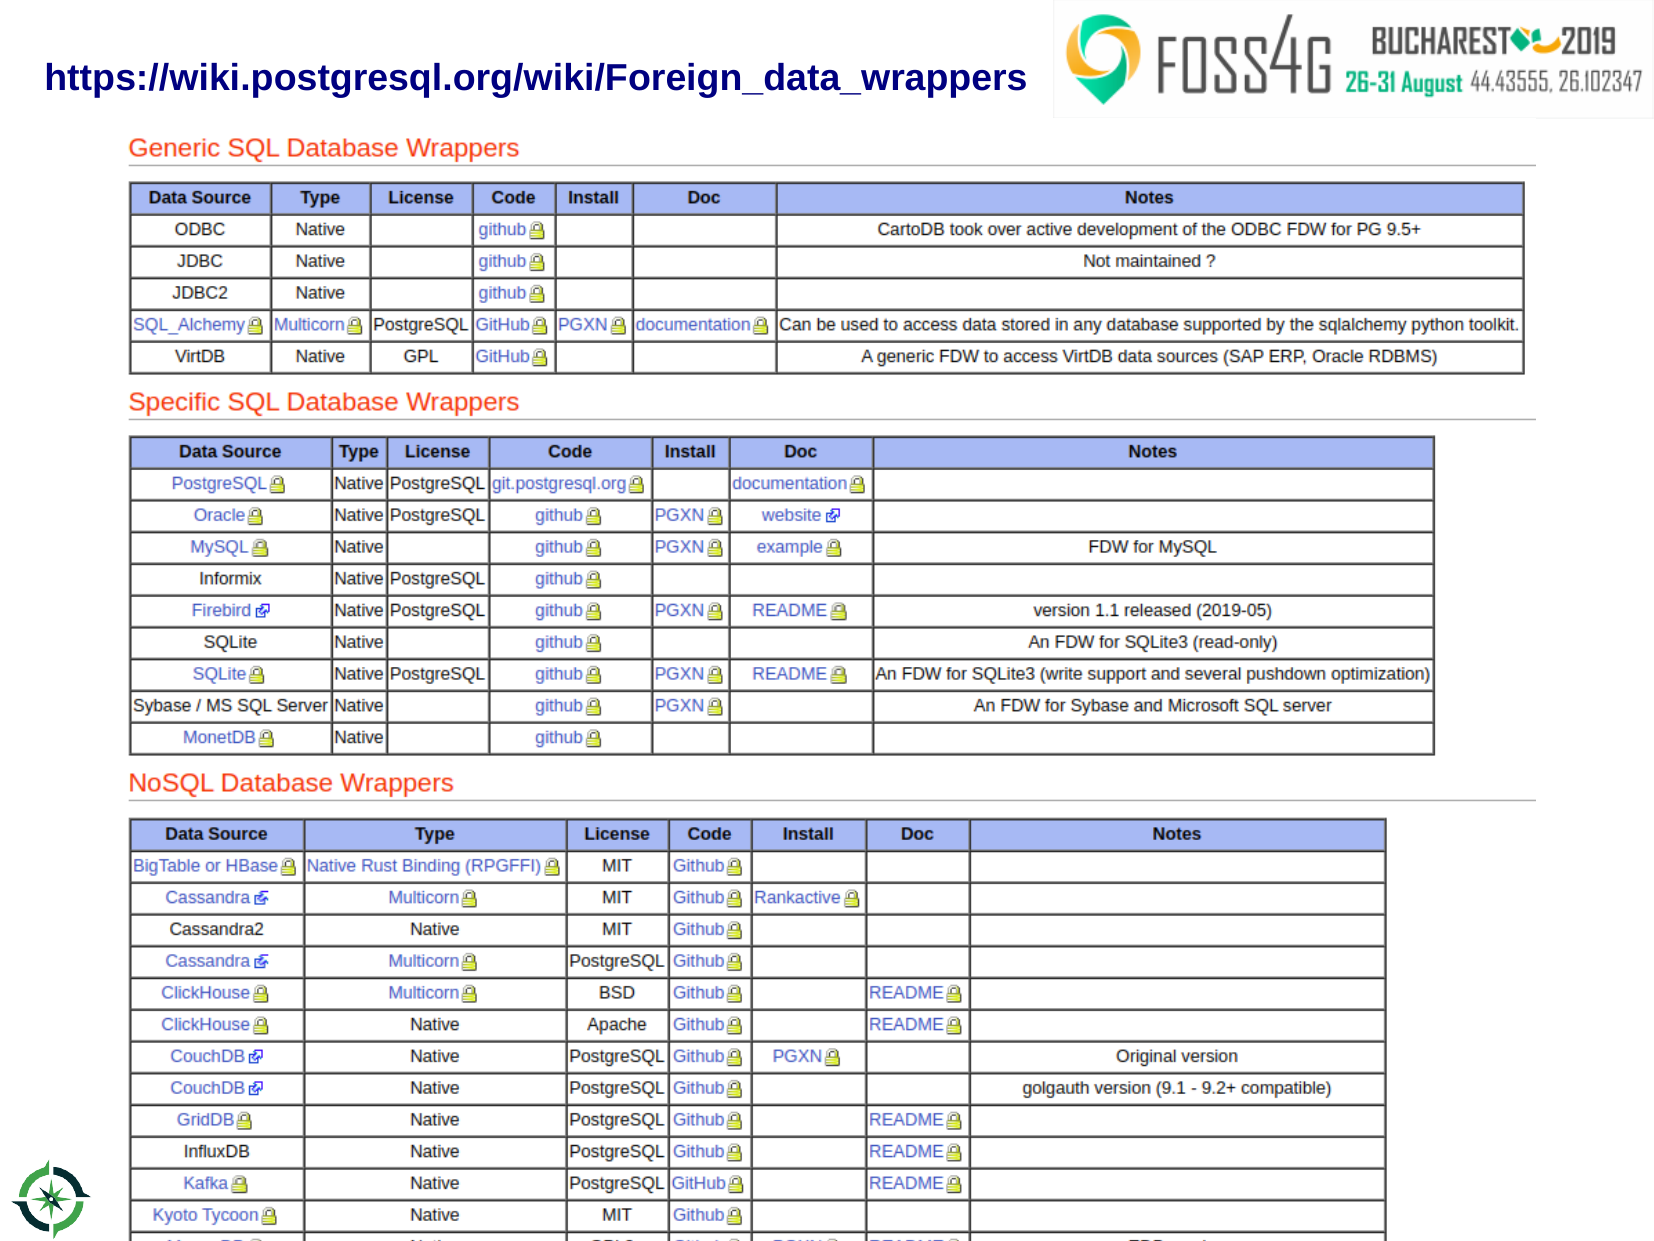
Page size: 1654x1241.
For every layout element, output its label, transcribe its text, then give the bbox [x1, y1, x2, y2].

picture [111, 0, 1654, 1241]
picture [10, 1158, 92, 1240]
text_box https://wiki.postgresql.org/wiki/Foreign_data_wrappers [29, 48, 1093, 148]
